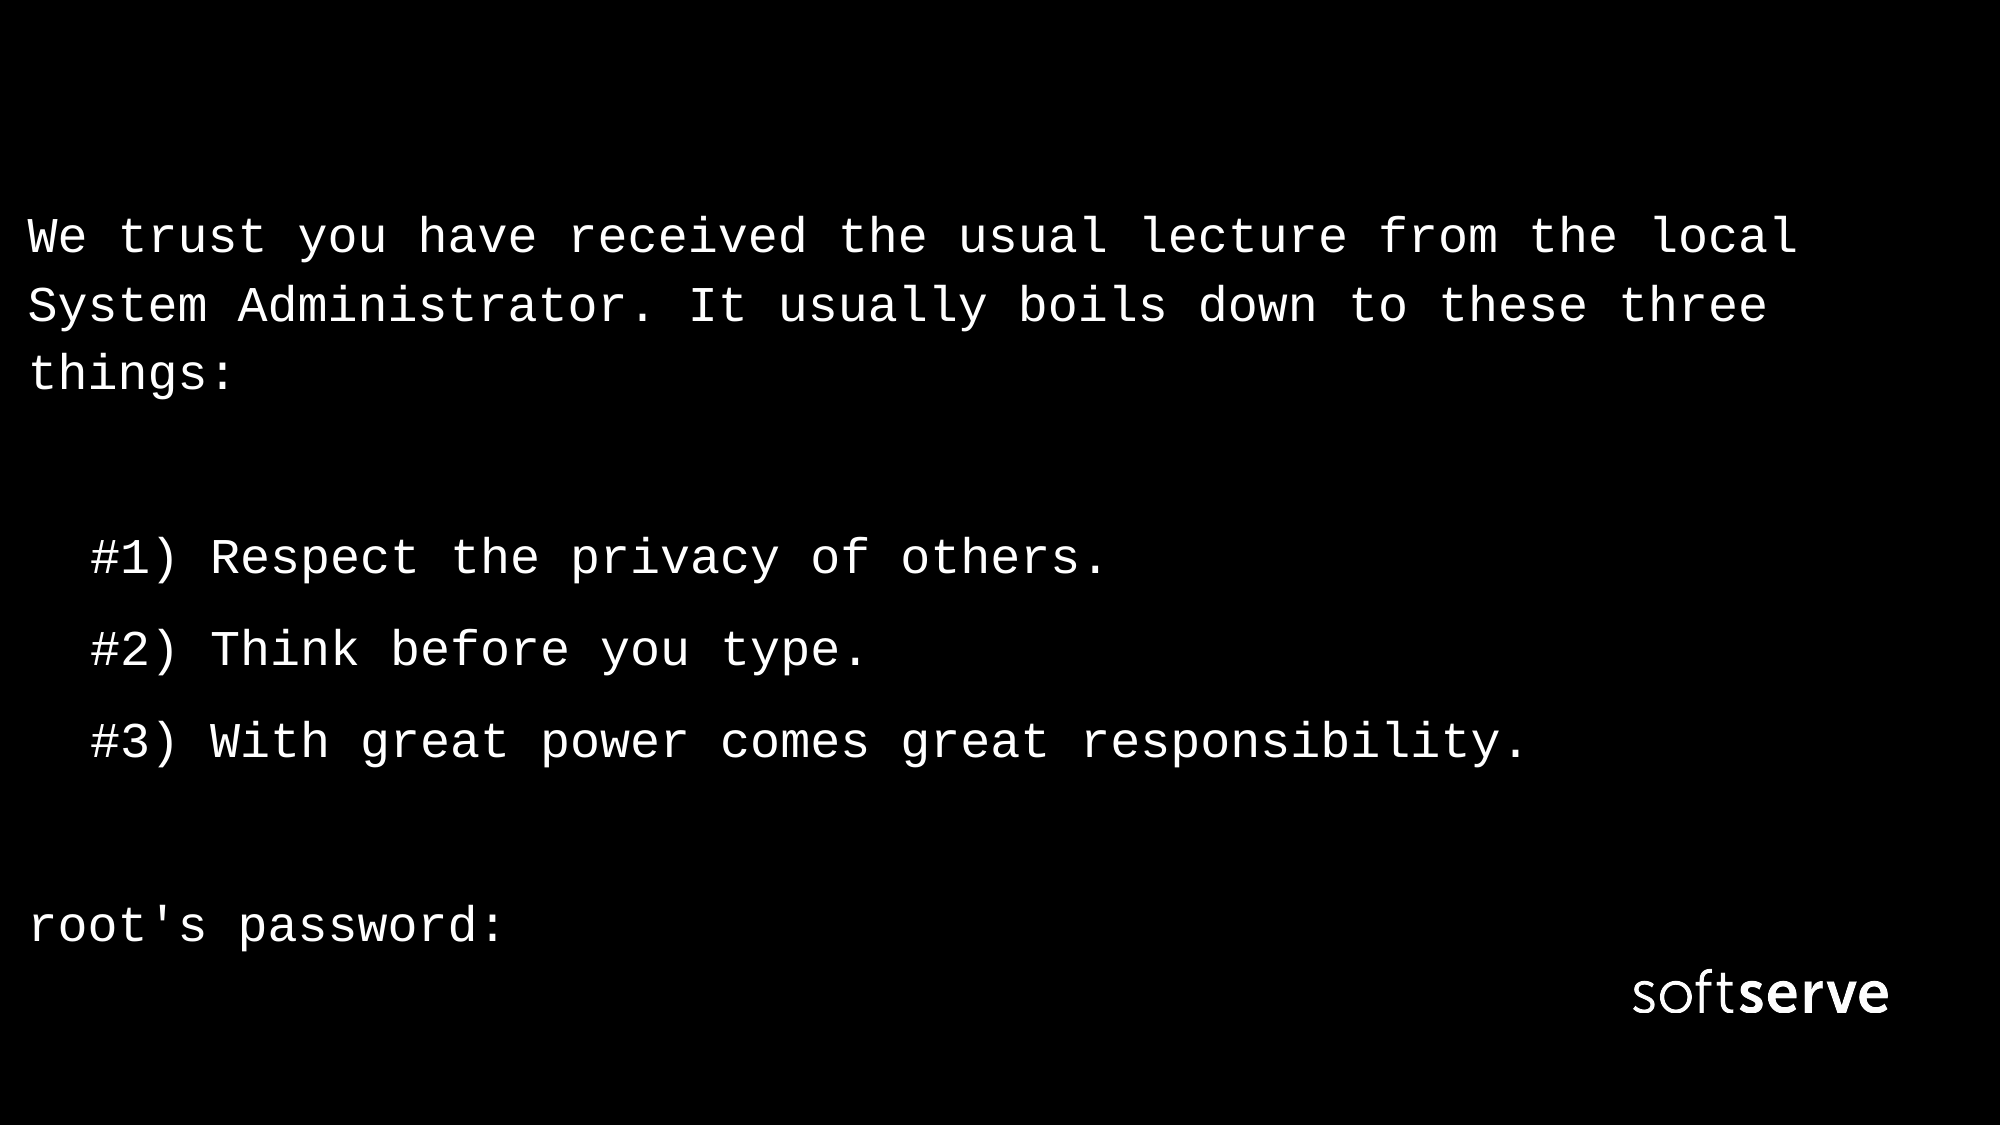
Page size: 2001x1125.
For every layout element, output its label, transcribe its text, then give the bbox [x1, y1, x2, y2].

picture [1633, 968, 1888, 1013]
text_box We trust you have received the usual lecture from the local System Administrator. It usually boils down to these three things: #1) Respect the privacy of others. #2) Think before you type. #3) With great power comes great responsibility. root's password: [0, 178, 2000, 962]
